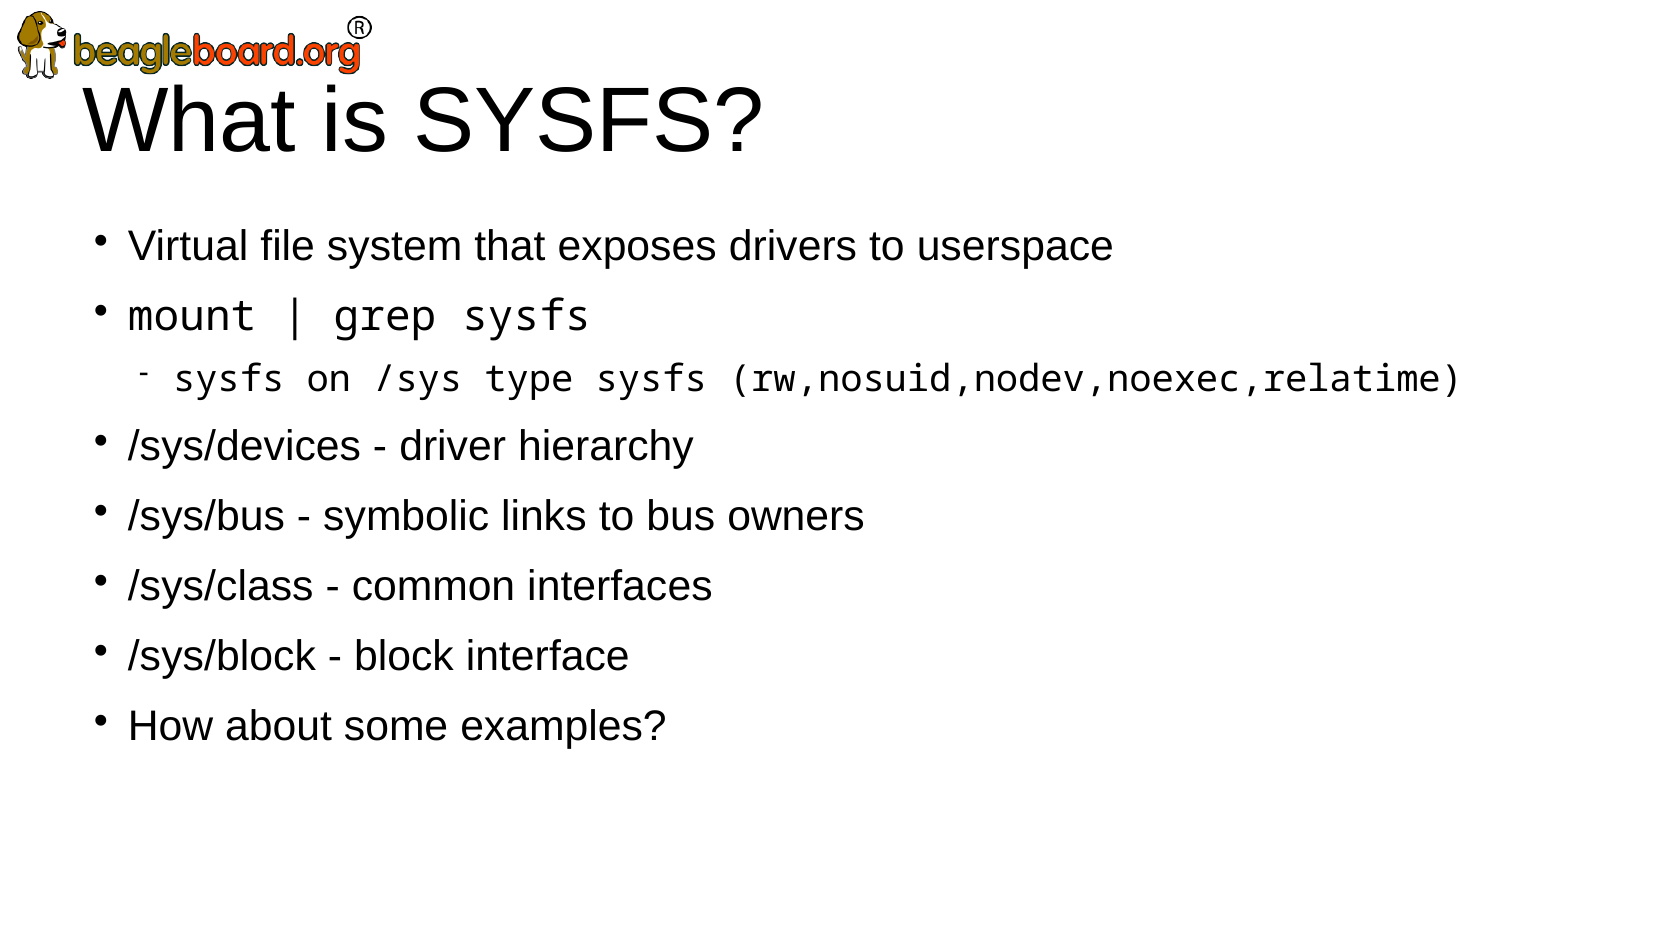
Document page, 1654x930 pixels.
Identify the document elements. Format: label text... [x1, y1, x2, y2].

text_box What is SYSFS? [82, 37, 1571, 193]
picture [17, 11, 372, 79]
text_box Virtual file system that exposes drivers to userspace mount | grep sysfs sysfs on /sys type sysfs (rw,nosuid,nodev,noexec,relatime) /sys/devices - driver hierarchy /sys/bus - symbolic links to bus owners /sys/class - common interfaces /sys/block - block interface How about some examples? [82, 217, 1571, 757]
